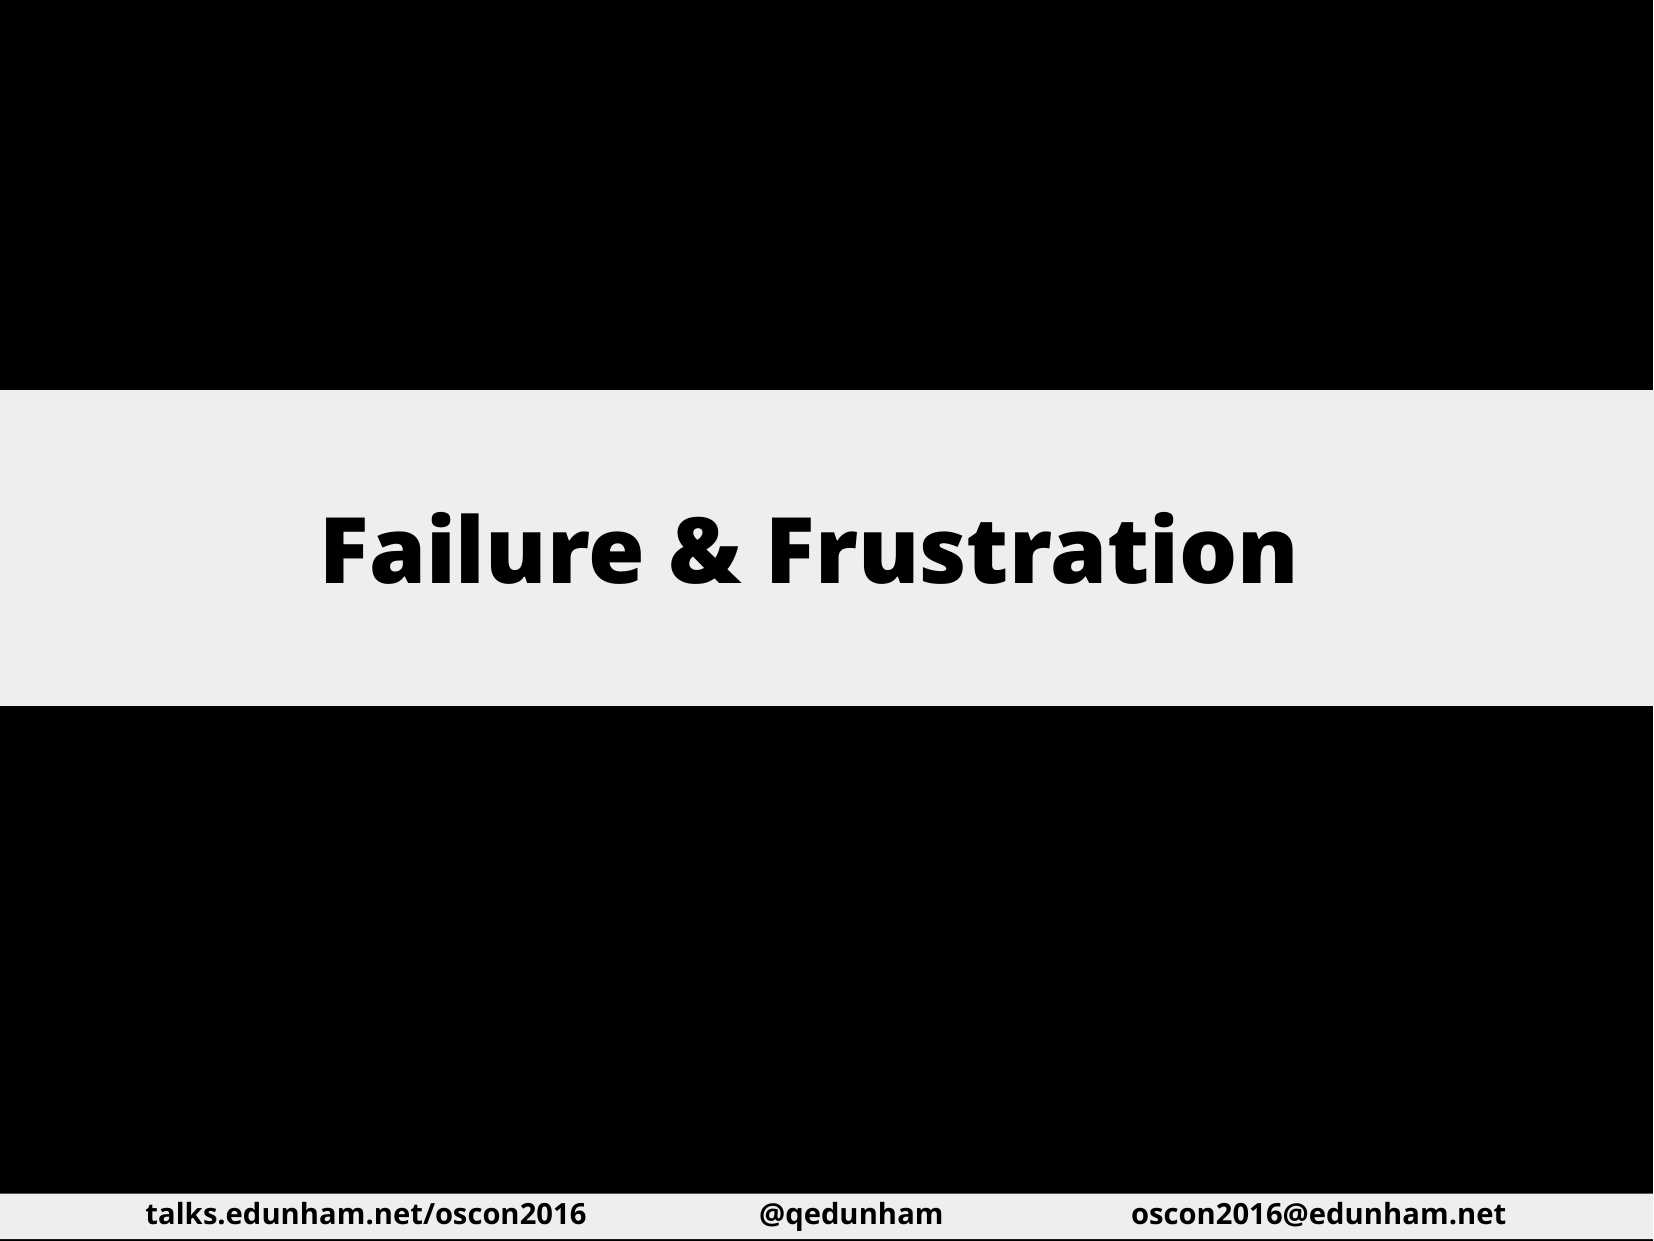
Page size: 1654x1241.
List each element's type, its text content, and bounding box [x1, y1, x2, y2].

title Failure & Frustration [0, 390, 1621, 706]
